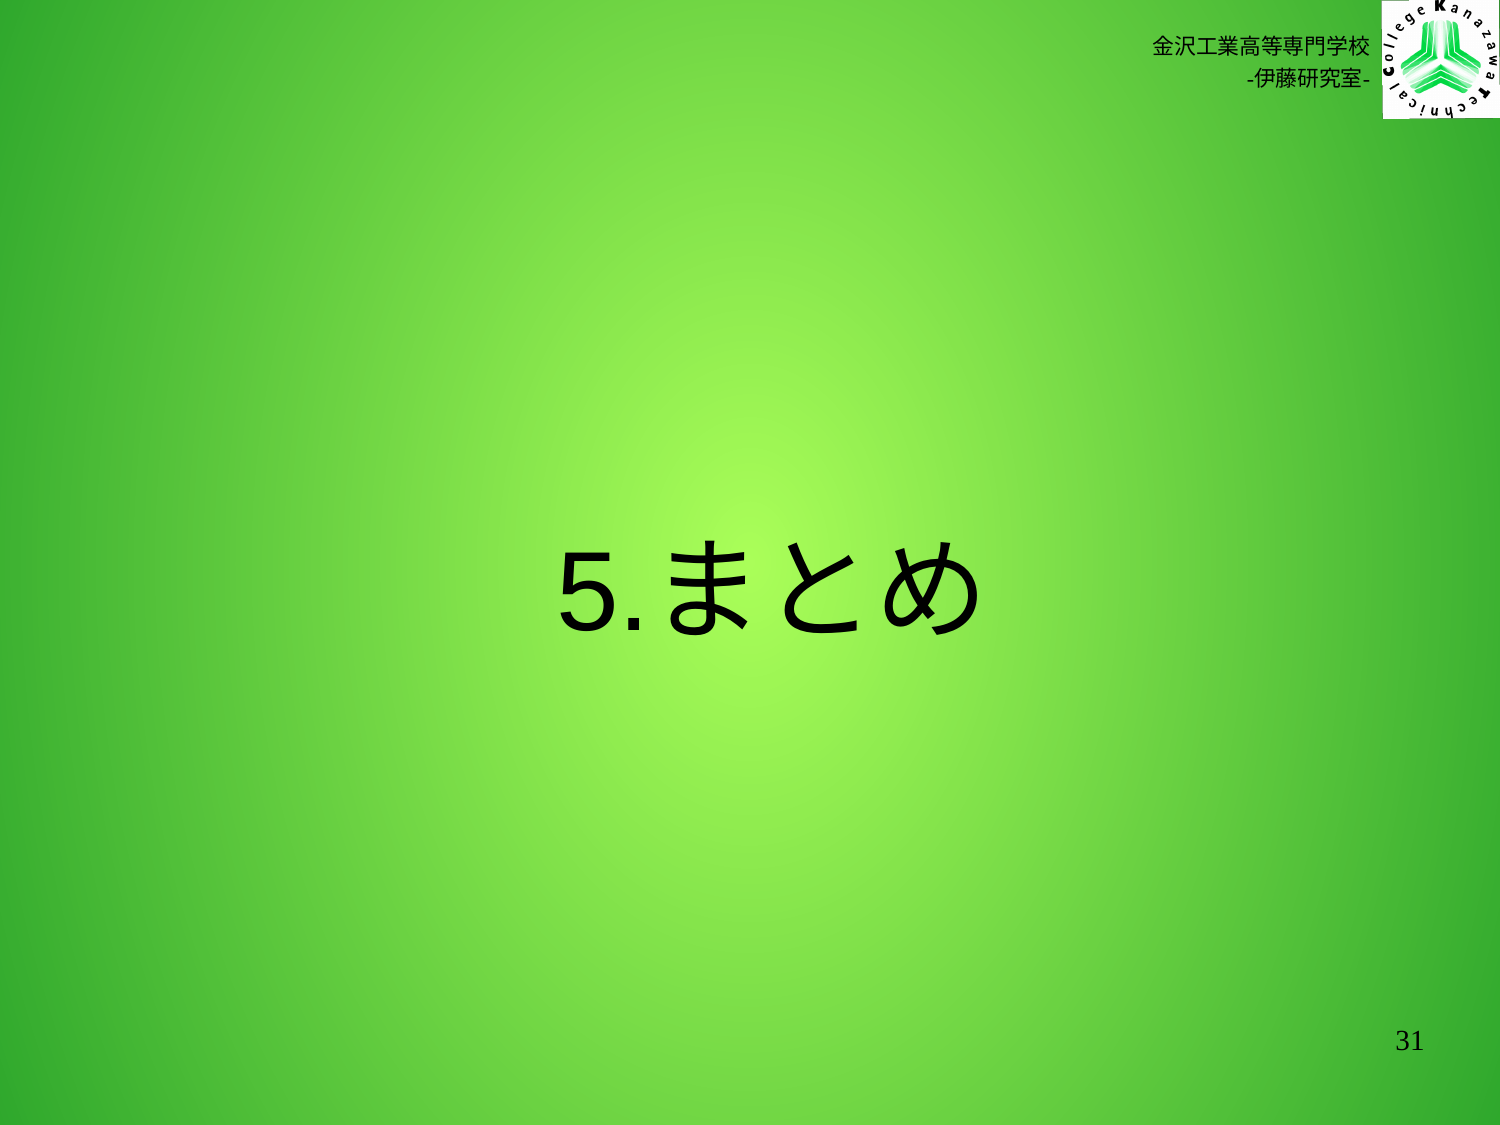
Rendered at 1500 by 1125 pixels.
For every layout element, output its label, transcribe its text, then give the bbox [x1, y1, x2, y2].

text_box 5.まとめ [541, 492, 959, 633]
picture [1382, 0, 1500, 119]
